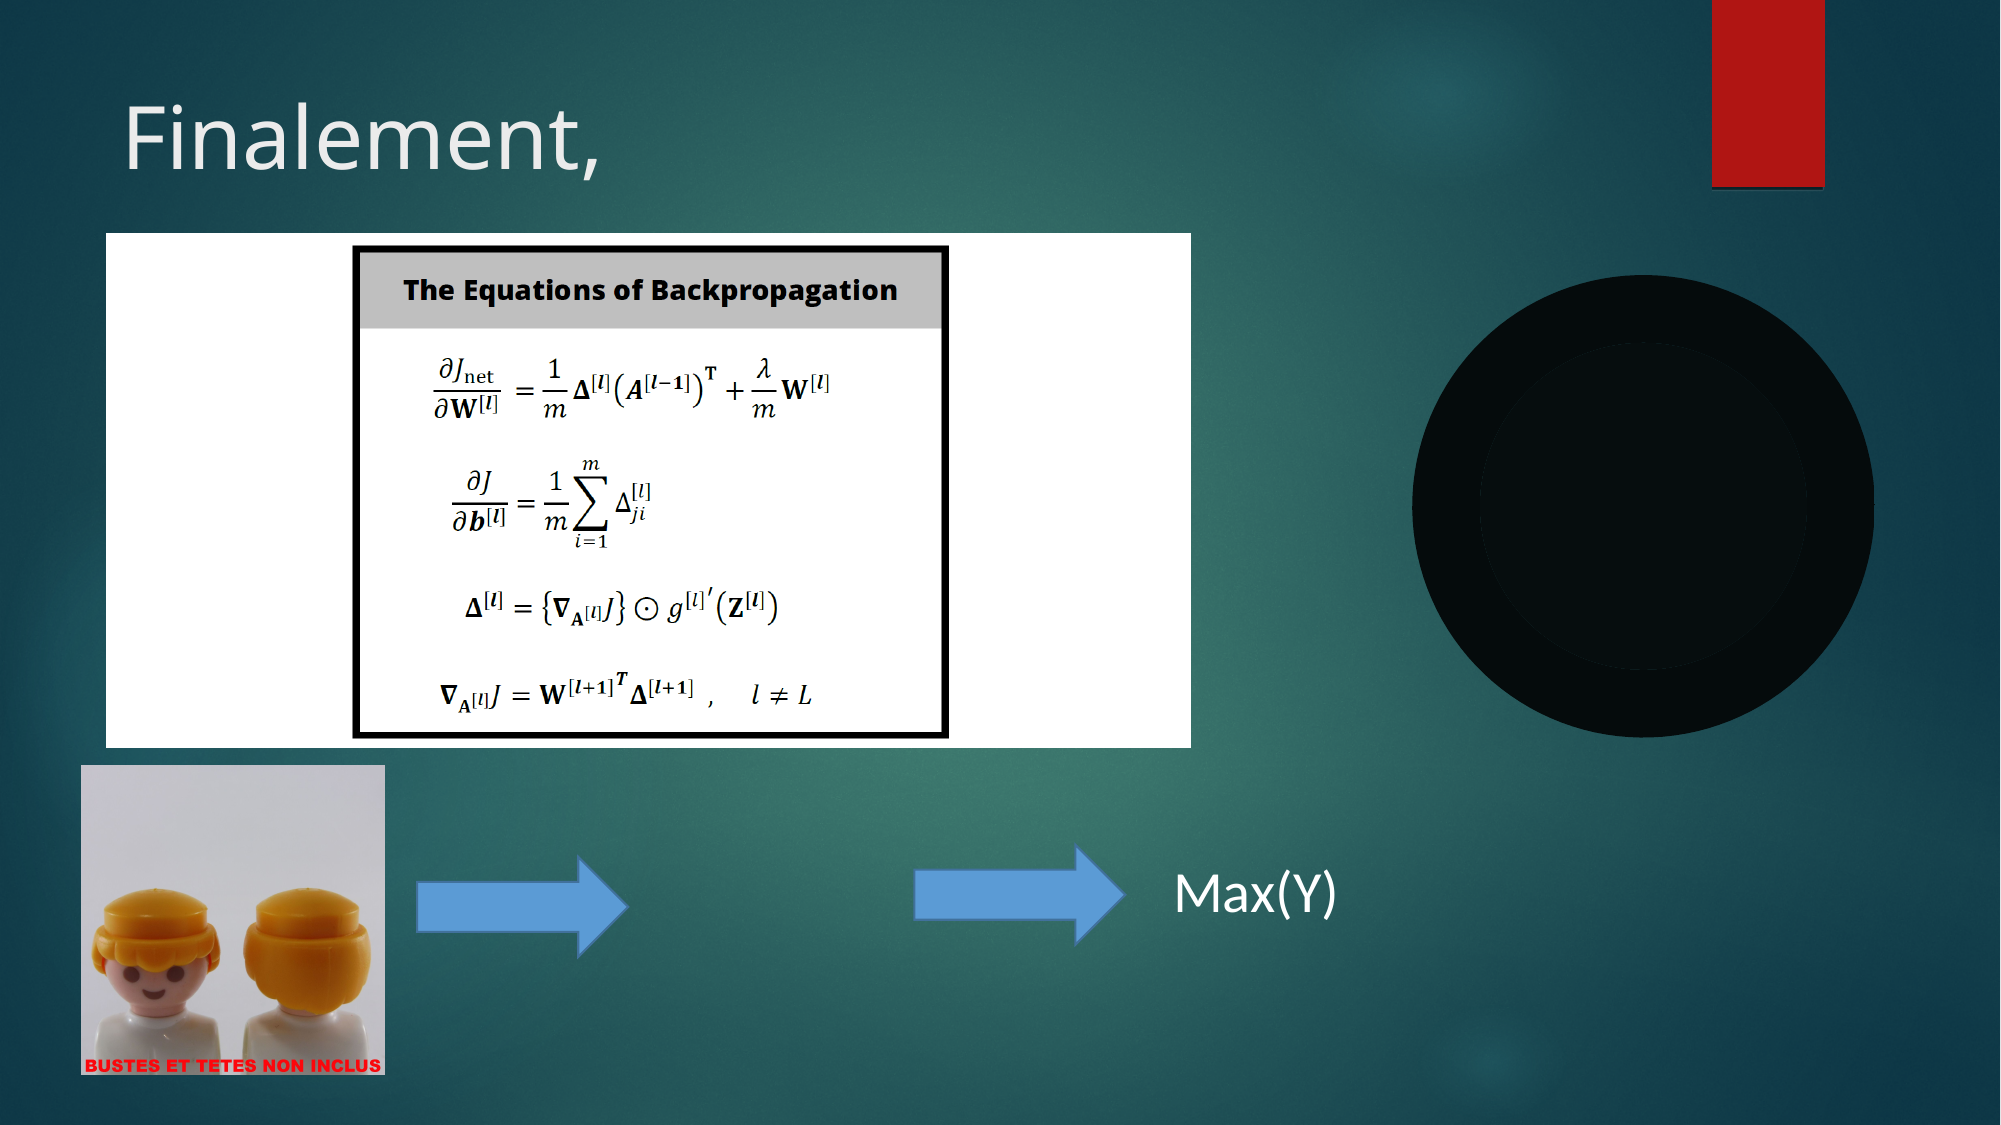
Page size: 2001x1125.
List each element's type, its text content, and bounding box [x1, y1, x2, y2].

text_box [417, 856, 629, 957]
picture [81, 765, 385, 1075]
text_box Max(Y) [1158, 846, 1379, 933]
text_box [914, 844, 1126, 945]
title Finalement, [106, 74, 1649, 305]
picture [106, 234, 1191, 748]
